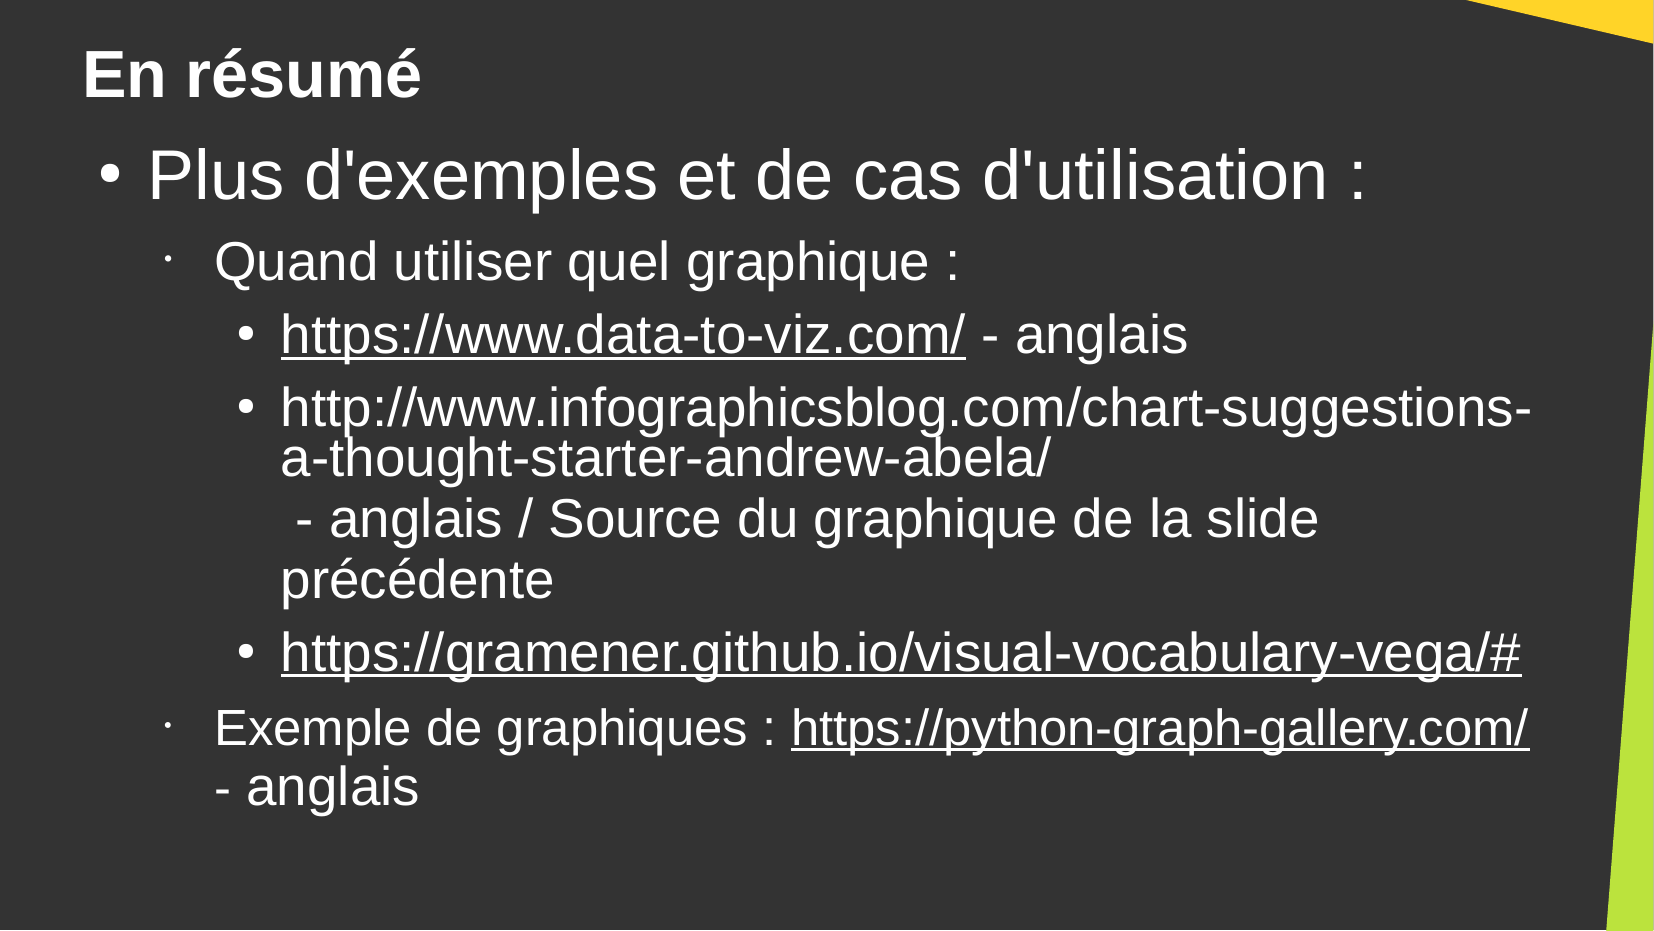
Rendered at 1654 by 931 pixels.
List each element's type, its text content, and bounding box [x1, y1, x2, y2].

text_box [1606, 314, 1654, 931]
text_box [1466, 0, 1654, 44]
title En résumé [82, 37, 1571, 115]
list Plus d'exemples et de cas d'utilisation : Quand utiliser quel graphique : https://www.data-to-viz.com/ - anglais http://www.infographicsblog.com/chart-suggestions-a-thought-starter-andrew-abela/ - anglais / Source du graphique de la slide précédente https://gramener.github.io/visual-vocabulary-vega/# Exemple de graphiques : https://python-graph-gallery.com/ - anglais [80, 135, 1560, 768]
